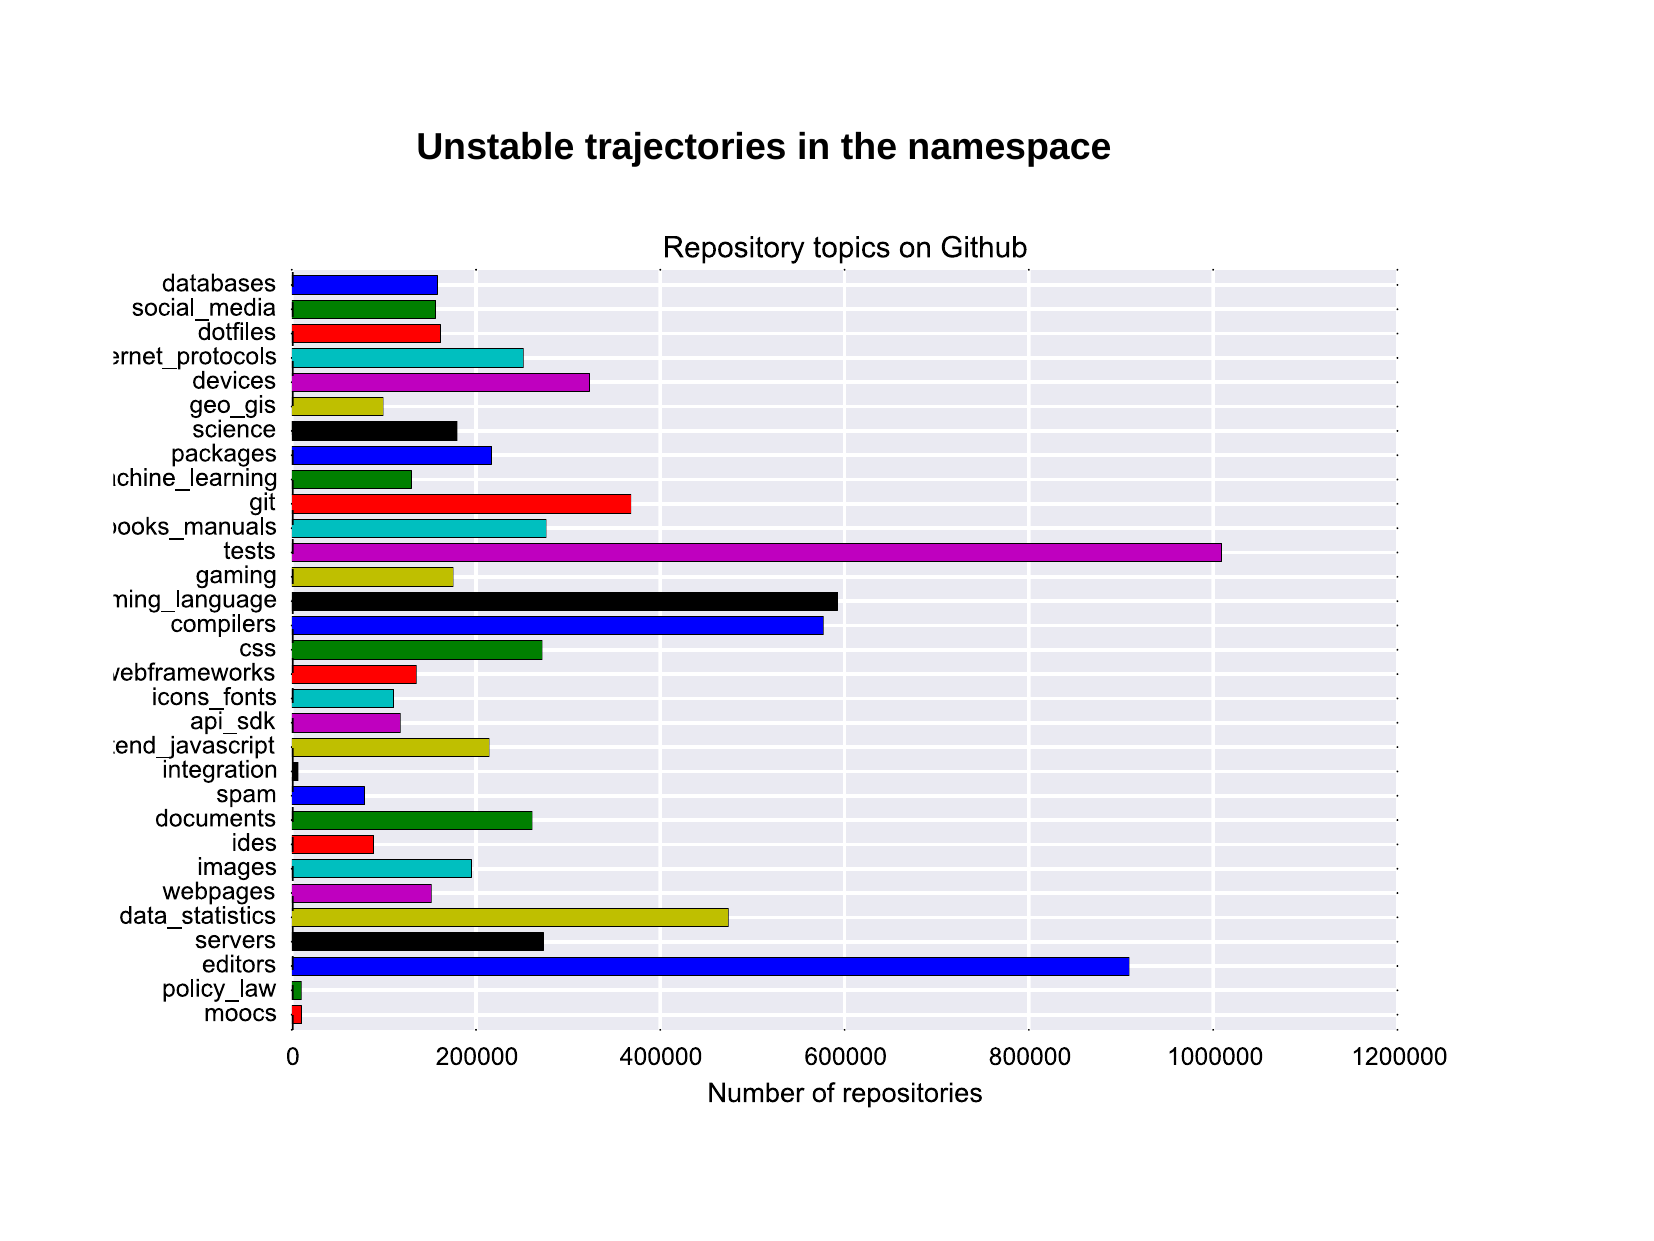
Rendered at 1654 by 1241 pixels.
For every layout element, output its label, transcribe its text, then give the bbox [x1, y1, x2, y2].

picture [113, 171, 1541, 1153]
text_box Unstable trajectories in the namespace [401, 118, 1217, 175]
